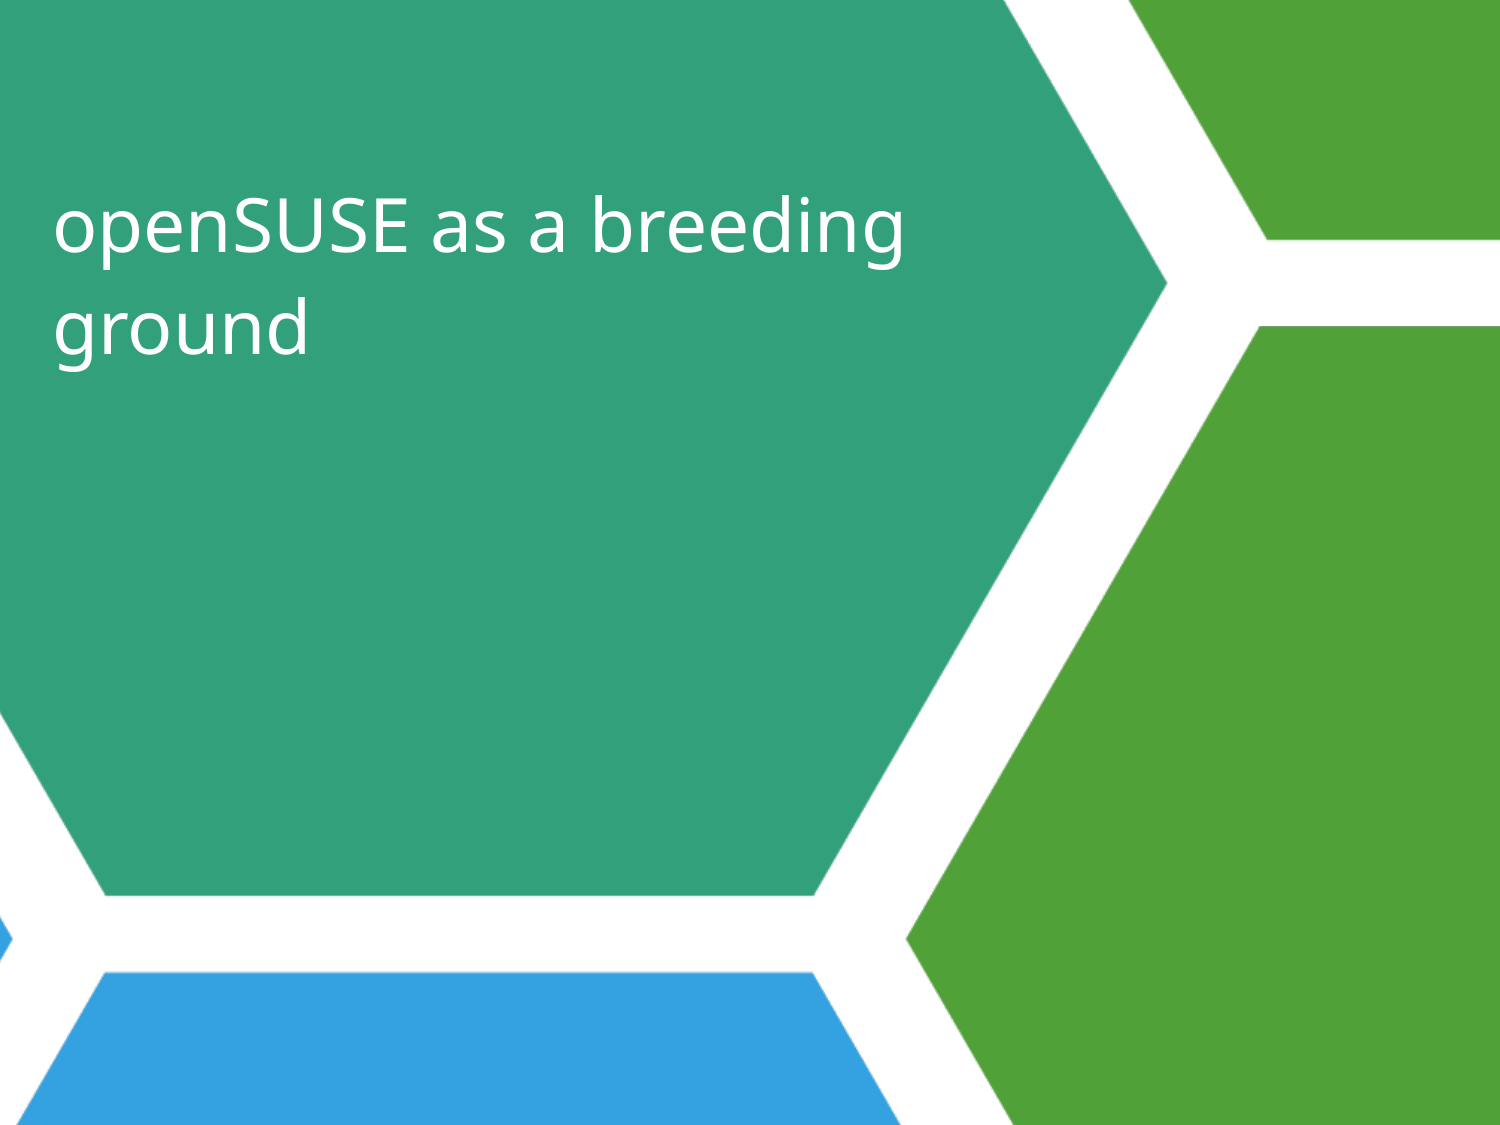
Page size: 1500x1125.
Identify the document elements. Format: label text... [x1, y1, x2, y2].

title openSUSE as a breeding ground [52, 147, 1099, 401]
picture [0, 0, 1500, 1125]
